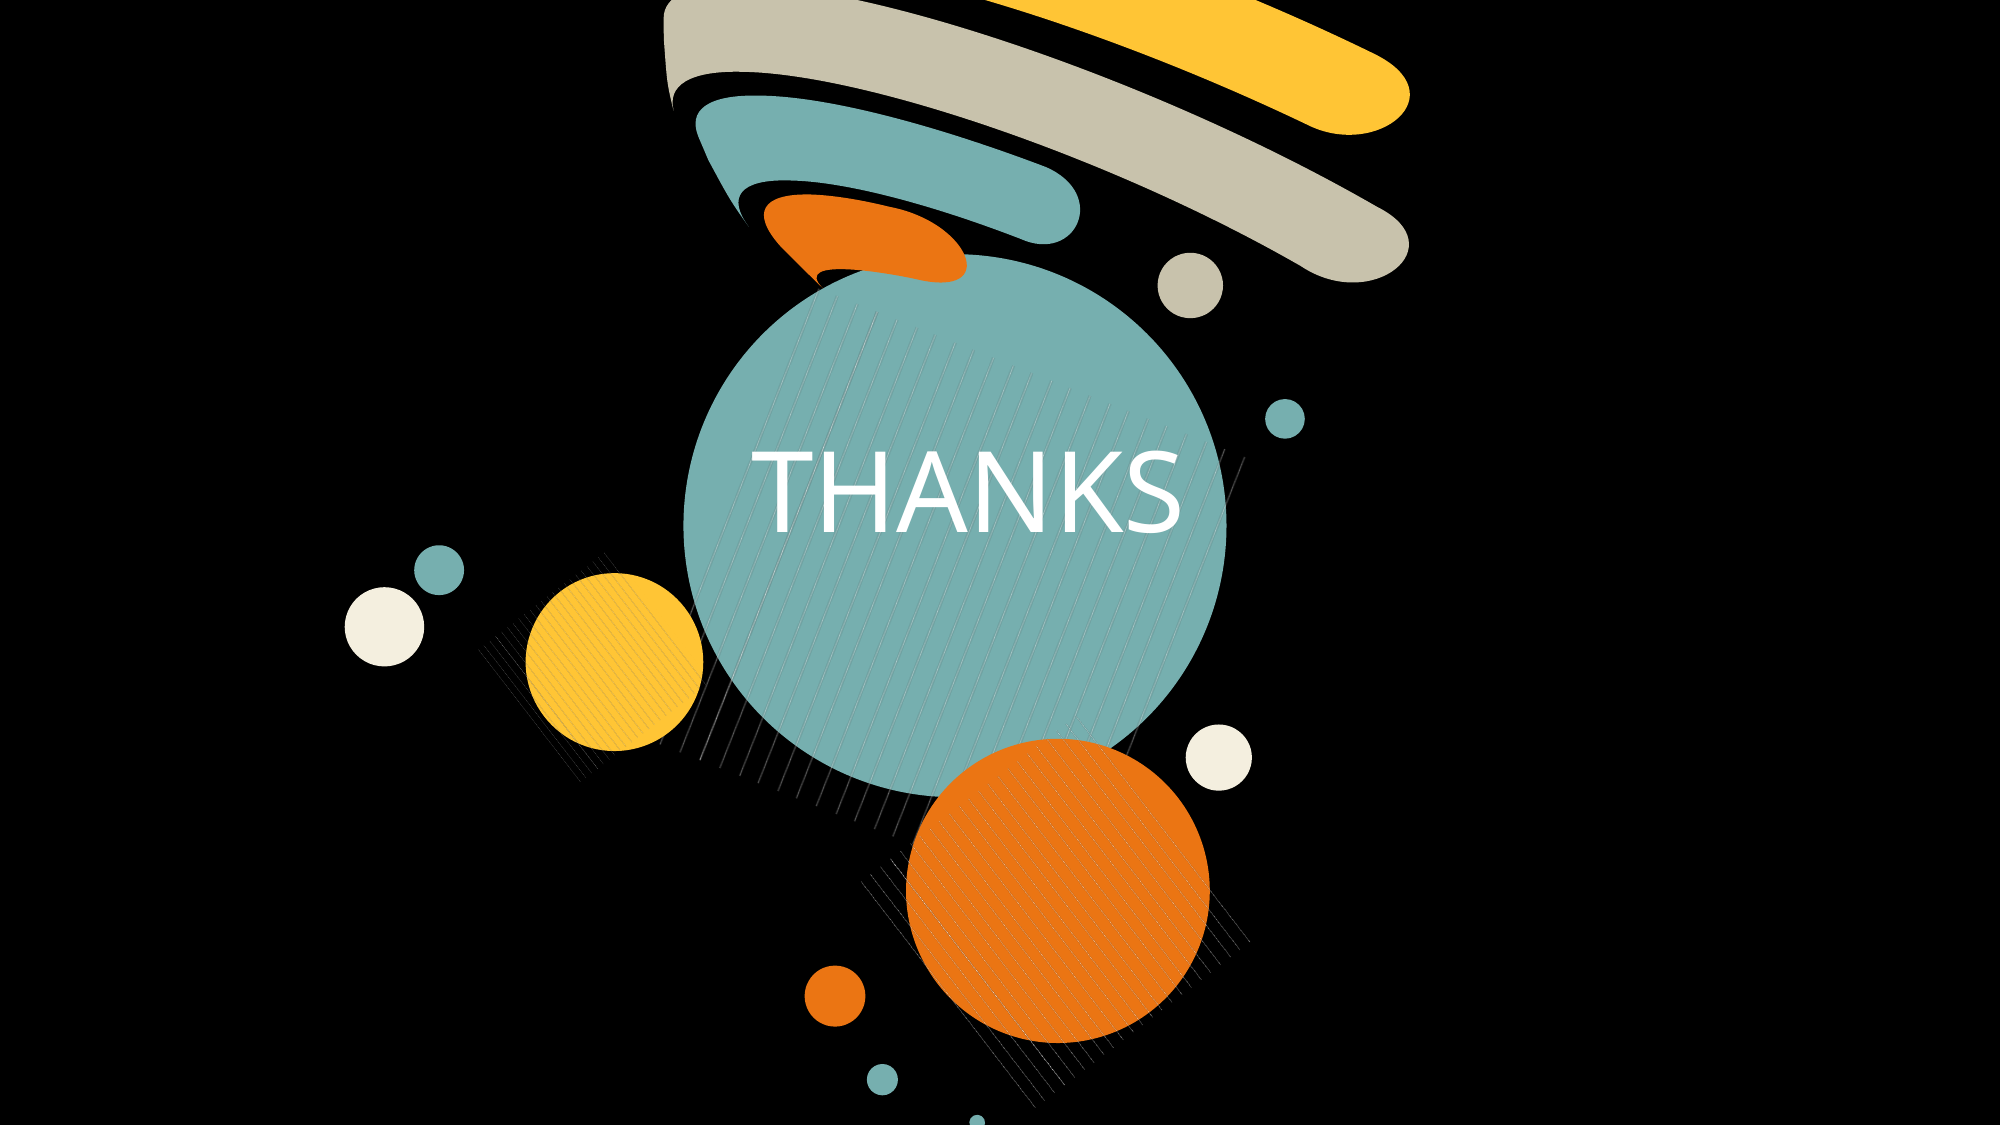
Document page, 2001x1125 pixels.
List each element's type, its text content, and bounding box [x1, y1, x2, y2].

text_box [1175, 560, 1225, 685]
text_box [630, 574, 704, 669]
text_box [414, 545, 465, 596]
picture [476, 439, 1262, 1111]
text_box [915, 739, 1044, 839]
text_box [695, 95, 1081, 245]
picture [763, 286, 1131, 412]
text_box [1185, 724, 1252, 791]
text_box [804, 965, 866, 1027]
text_box THANKS [736, 412, 1201, 562]
text_box [344, 587, 425, 667]
text_box [683, 296, 809, 593]
text_box [1157, 252, 1224, 319]
text_box [985, 0, 1410, 135]
text_box [663, 0, 1409, 283]
text_box [1116, 750, 1209, 870]
text_box [1265, 399, 1305, 439]
text_box [866, 1063, 898, 1096]
text_box [763, 194, 1214, 444]
text_box [969, 1114, 986, 1125]
text_box [622, 692, 699, 751]
